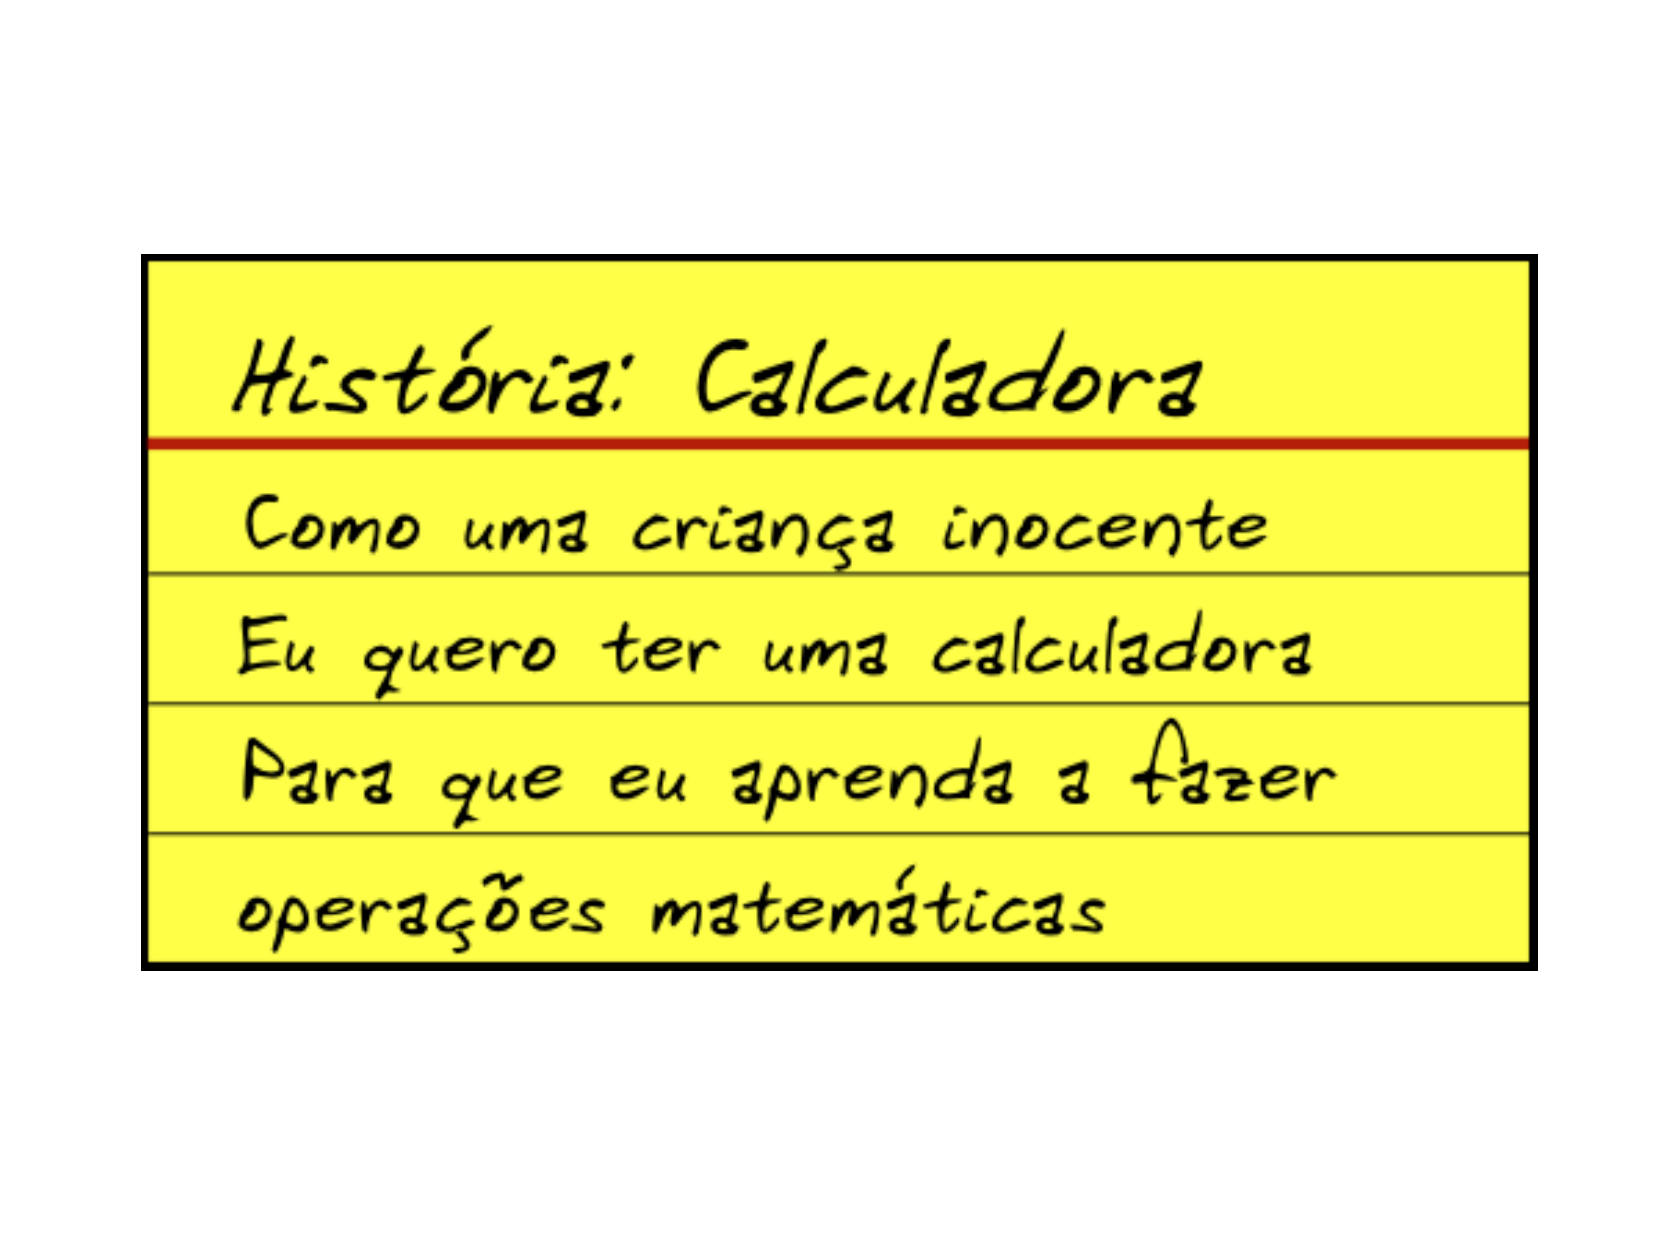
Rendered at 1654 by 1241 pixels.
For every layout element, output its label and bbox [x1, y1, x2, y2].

picture [141, 254, 1538, 971]
